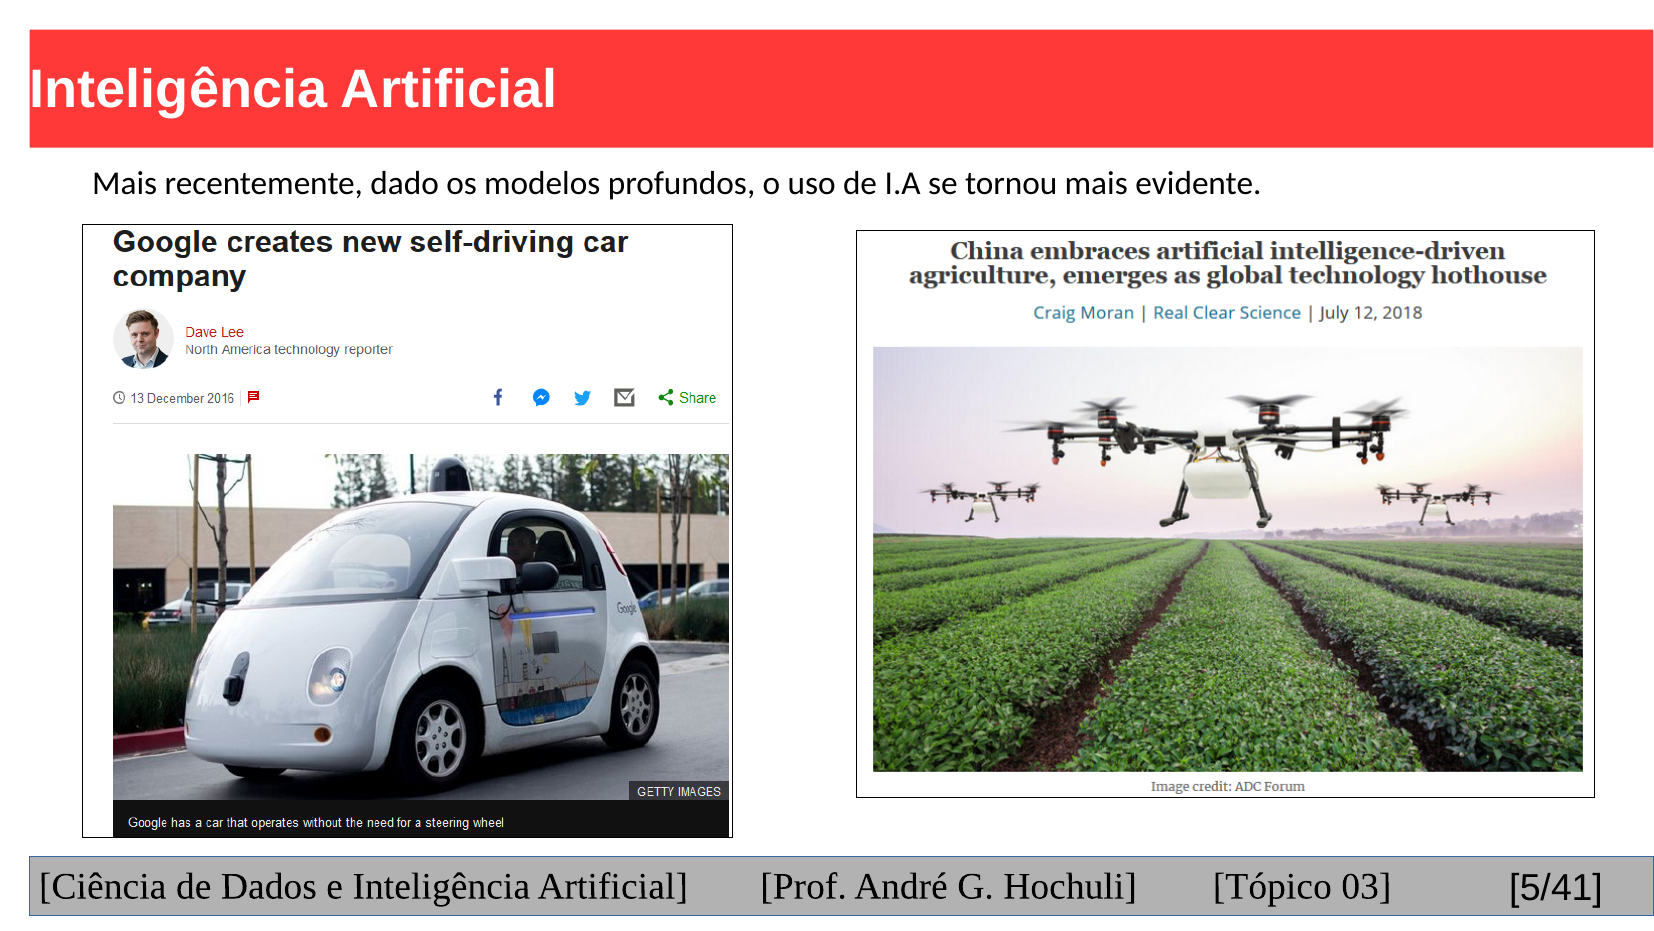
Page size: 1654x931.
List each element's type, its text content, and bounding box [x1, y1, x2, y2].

picture [82, 224, 733, 838]
picture [856, 230, 1595, 798]
title Inteligência Artificial [29, 29, 1654, 148]
text_box Mais recentemente, dado os modelos profundos, o uso de I.A se tornou mais evidente. [77, 153, 1594, 931]
